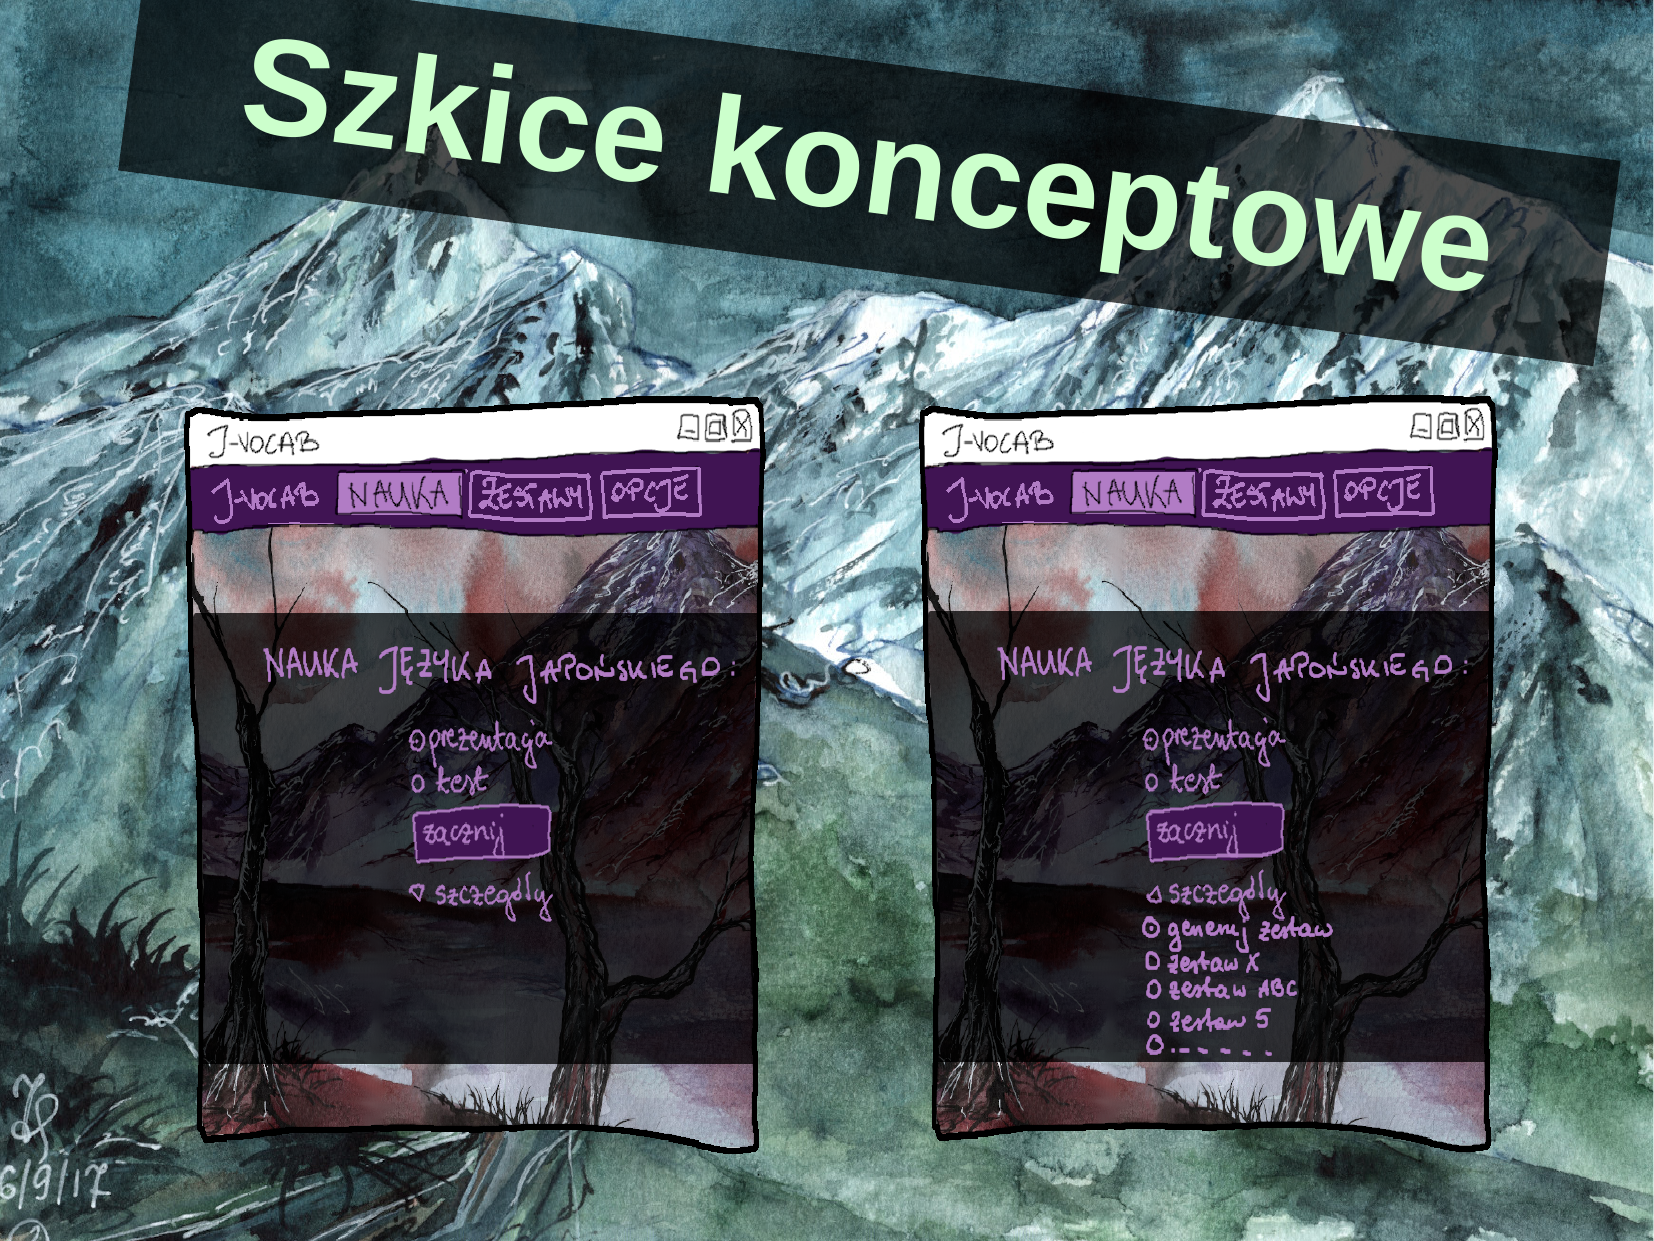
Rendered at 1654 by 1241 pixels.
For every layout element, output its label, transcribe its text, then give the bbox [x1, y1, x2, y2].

picture [0, 0, 1654, 1241]
title Szkice konceptowe [118, 0, 1621, 367]
